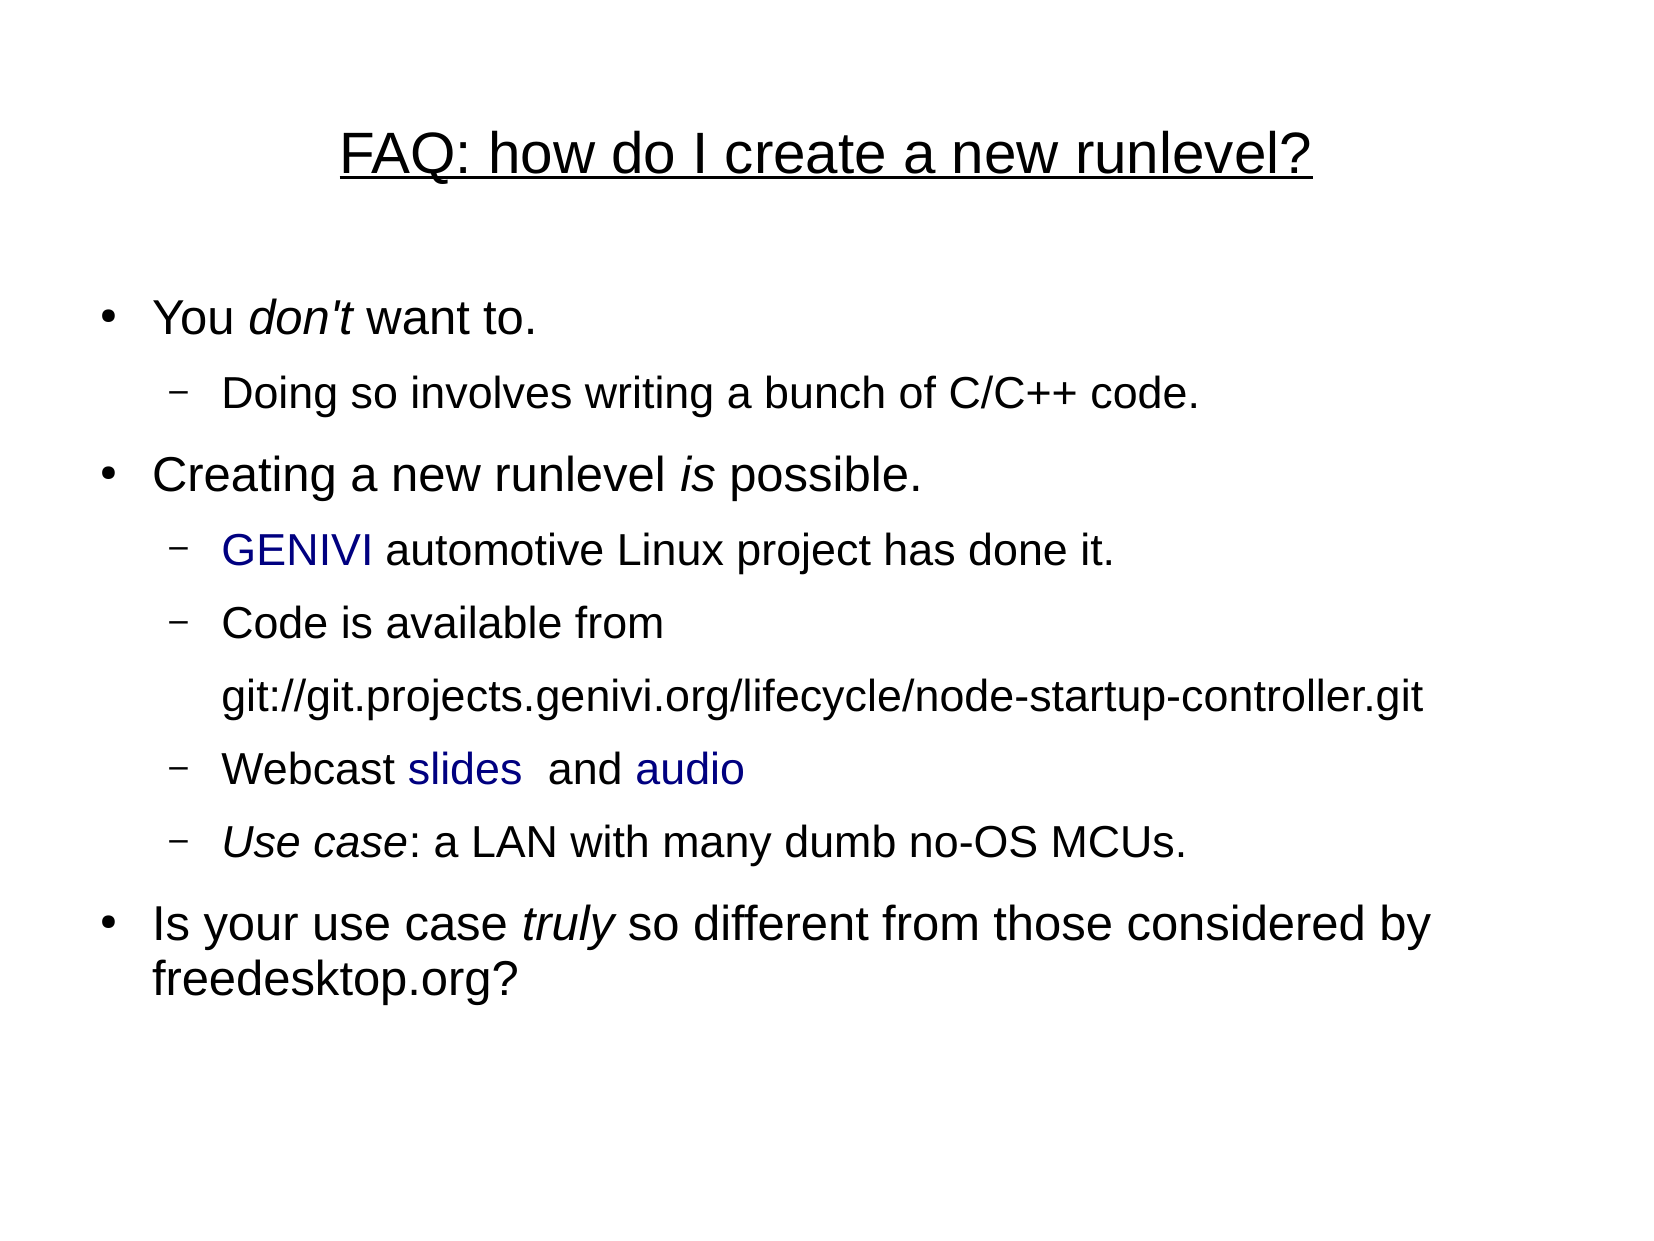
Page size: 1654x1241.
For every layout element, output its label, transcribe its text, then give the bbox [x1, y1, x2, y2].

list You don't want to. Doing so involves writing a bunch of C/C++ code. Creating a new runlevel is possible. GENIVI automotive Linux project has done it. Code is available from git://git.projects.genivi.org/lifecycle/node-startup-controller.git Webcast slides and audio Use case: a LAN with many dumb no-OS MCUs. Is your use case truly so different from those considered by freedesktop.org? [82, 290, 1571, 1010]
title FAQ: how do I create a new runlevel? [82, 49, 1571, 257]
